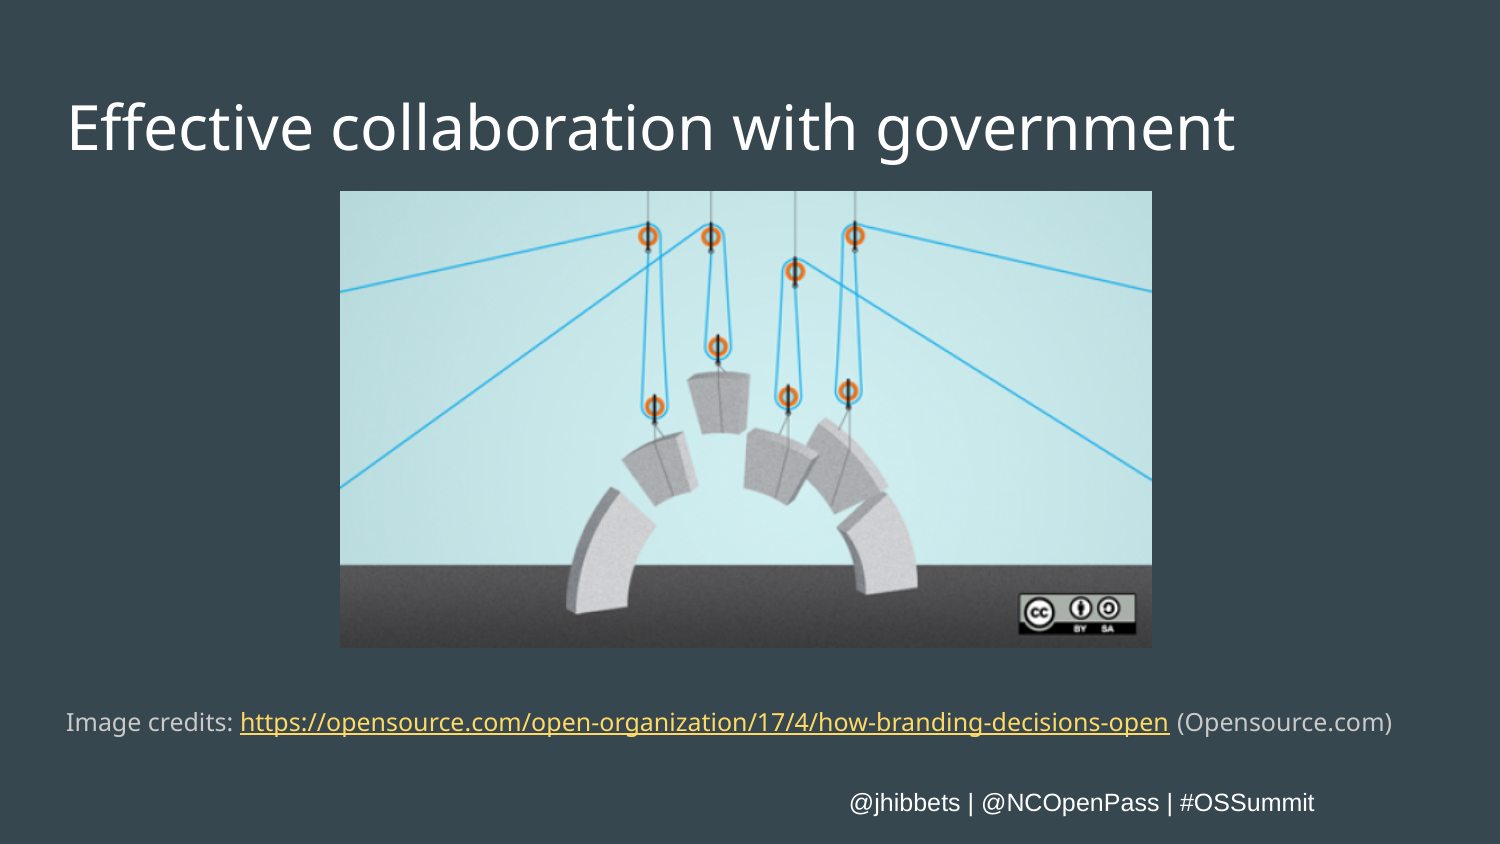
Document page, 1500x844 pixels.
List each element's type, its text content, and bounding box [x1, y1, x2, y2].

picture [340, 191, 1152, 648]
title Effective collaboration with government [51, 72, 1449, 167]
text_box Image credits: https://opensource.com/open-organization/17/4/how-branding-decisions-open (Opensource.com) [51, 686, 1449, 750]
